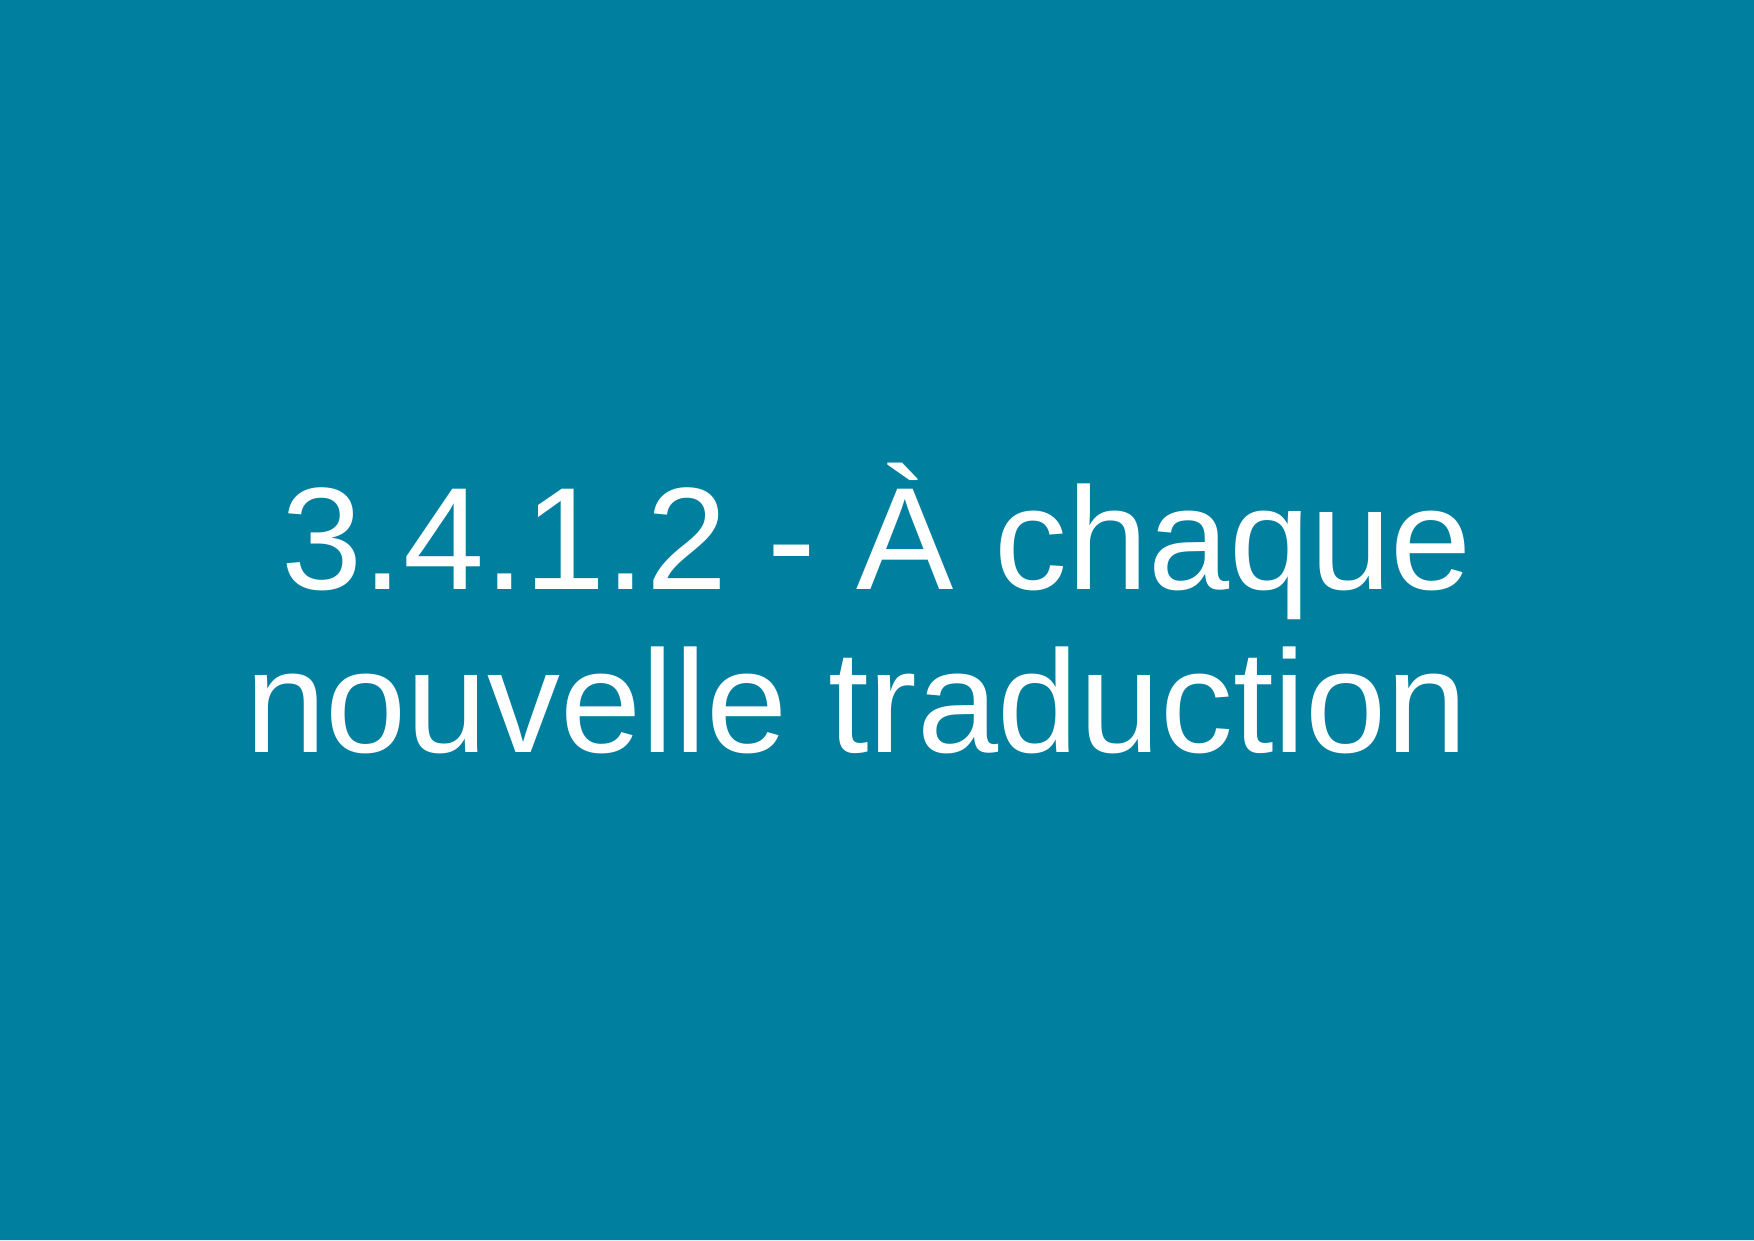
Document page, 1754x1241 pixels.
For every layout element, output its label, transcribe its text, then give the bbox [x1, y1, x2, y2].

text_box 3.4.1.2 - À chaque nouvelle traduction [0, 0, 1754, 1241]
